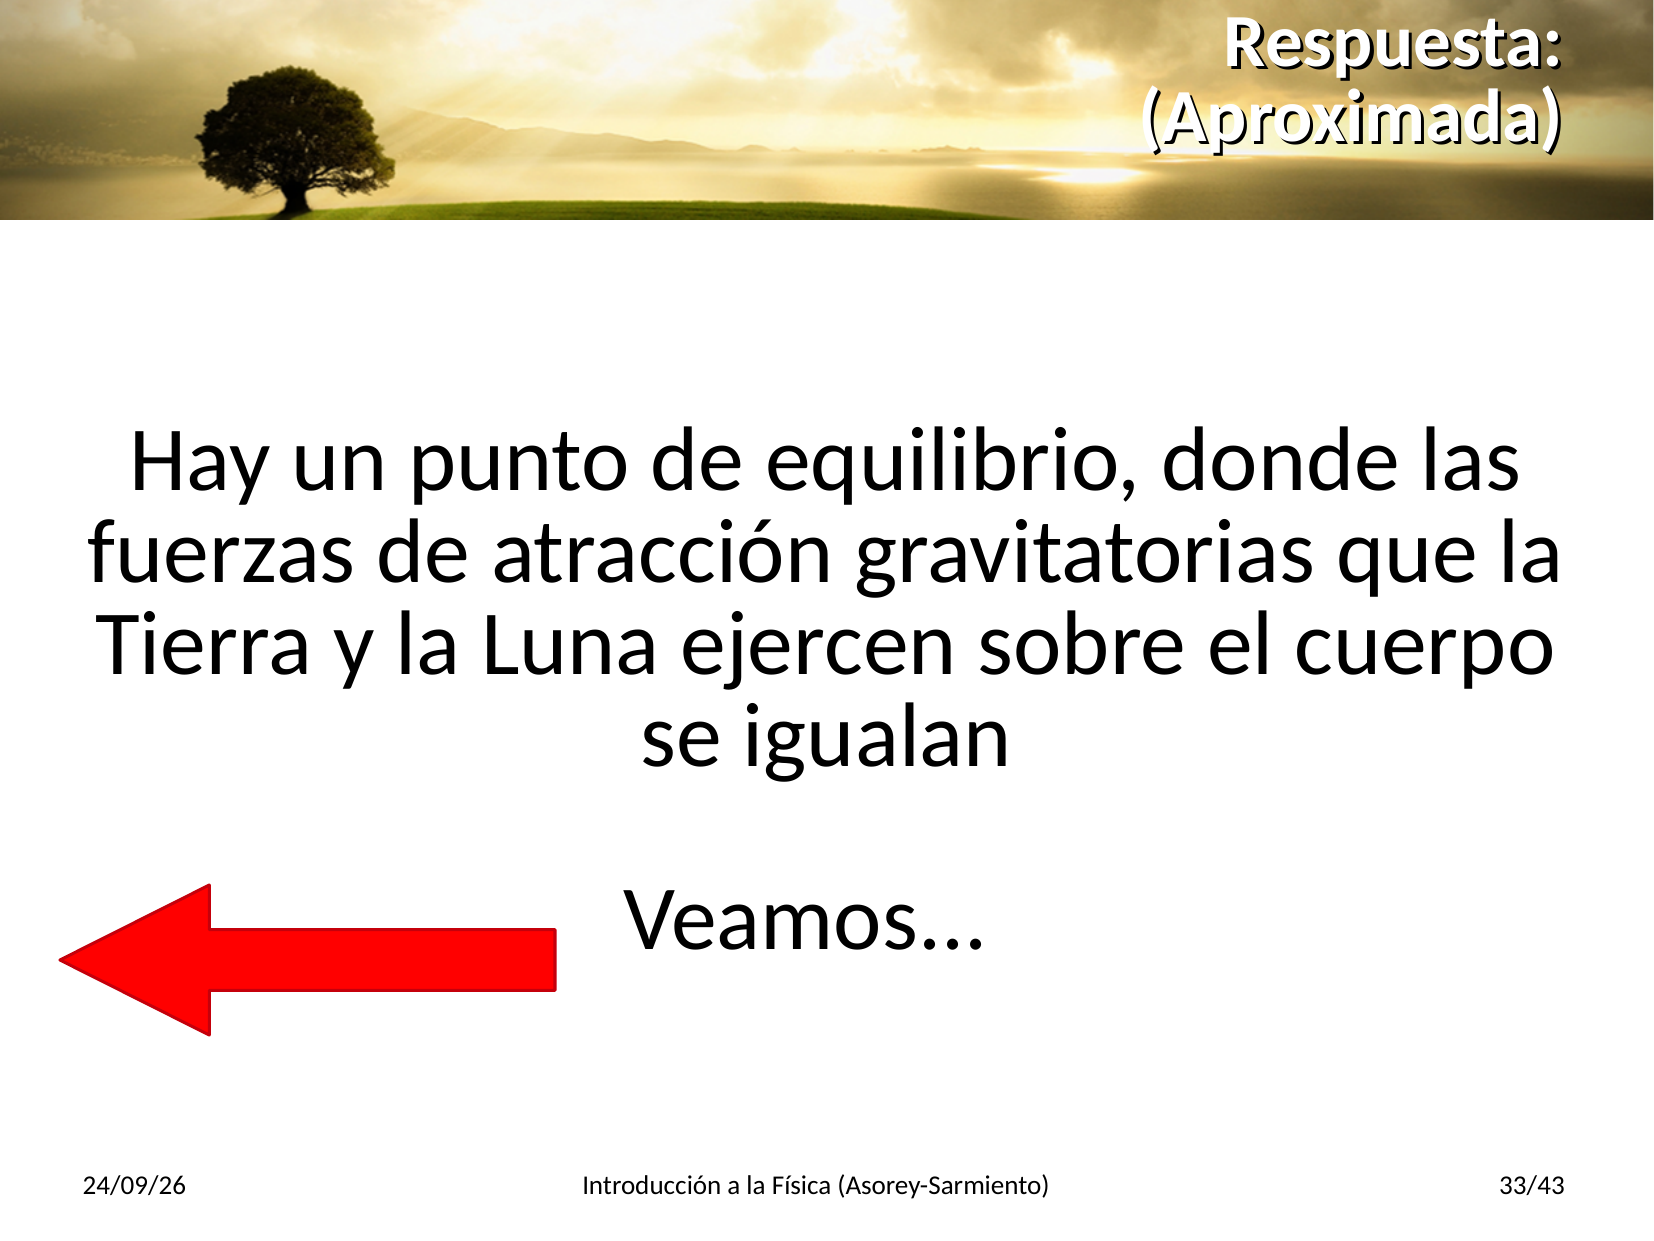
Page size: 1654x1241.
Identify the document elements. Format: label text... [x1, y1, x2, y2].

title Respuesta: (Aproximada) [75, 0, 1564, 189]
picture [0, 0, 1654, 220]
subtitle Hay un punto de equilibrio, donde las fuerzas de atracción gravitatorias que la Tierra y la Luna ejercen sobre el cuerpo se igualan Veamos... [82, 337, 1571, 1058]
text_box [59, 885, 556, 1036]
